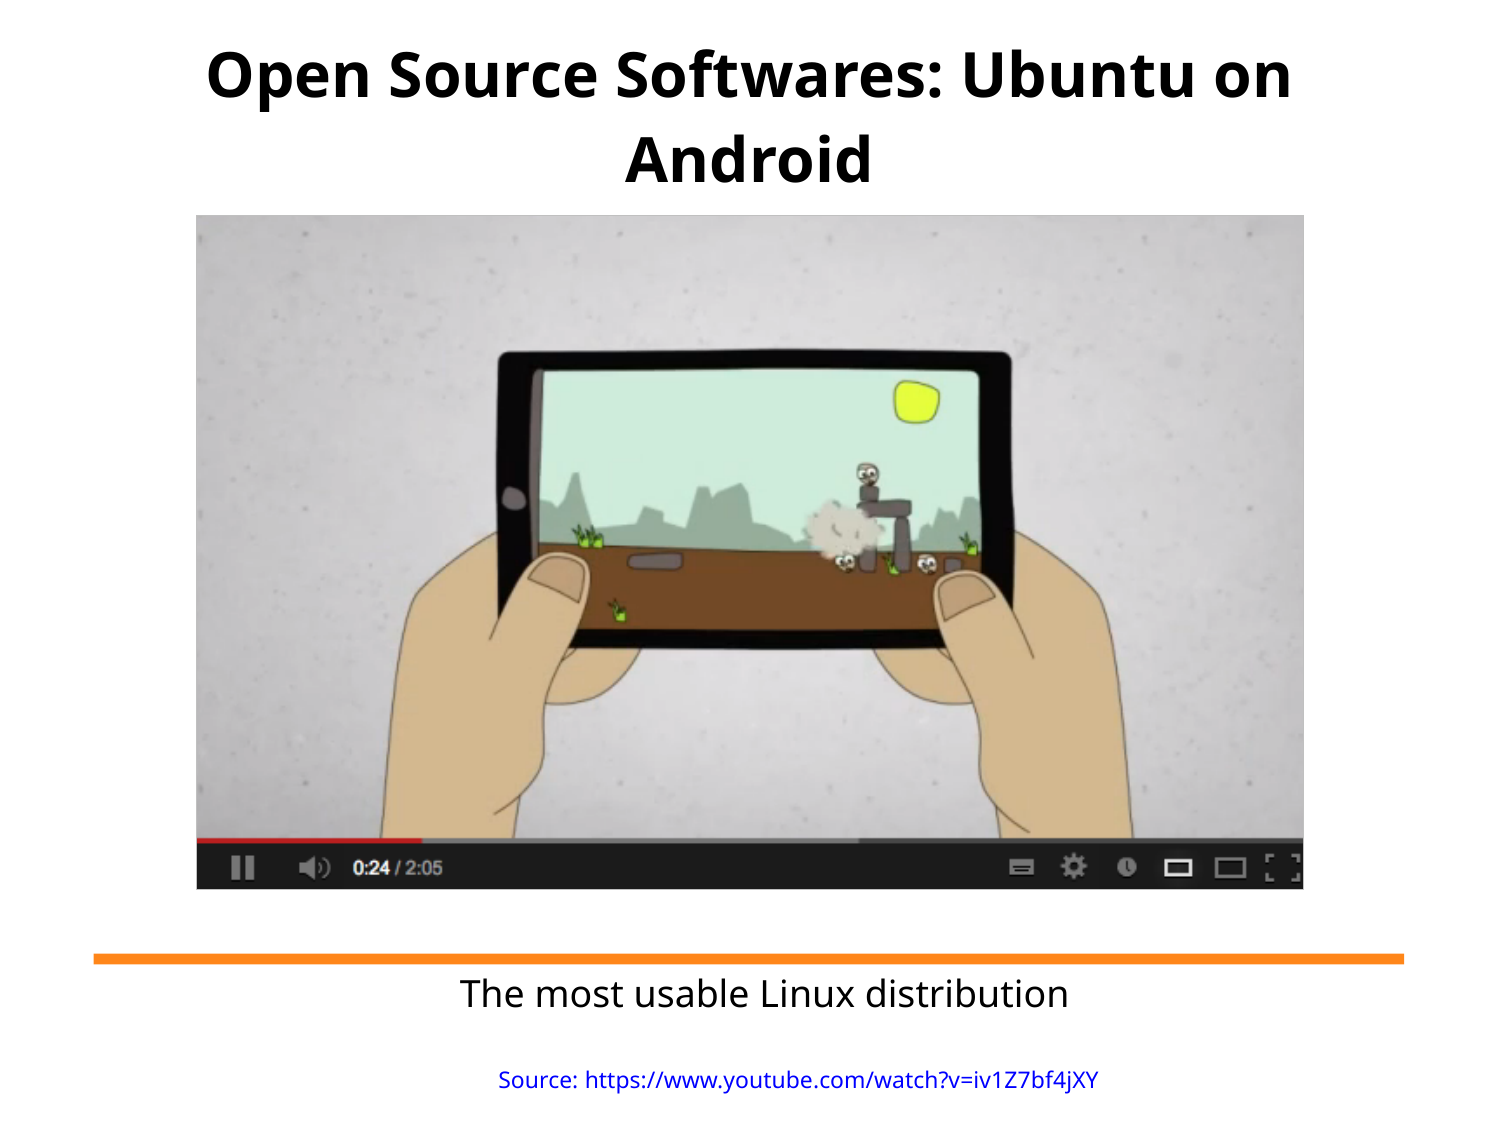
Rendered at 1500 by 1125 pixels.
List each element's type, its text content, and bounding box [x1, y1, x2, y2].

text_box Source: https://www.youtube.com/watch?v=iv1Z7bf4jXY [483, 1056, 1017, 1098]
picture [0, 0, 1500, 1125]
text_box The most usable Linux distribution [382, 960, 1148, 1020]
title Open Source Softwares: Ubuntu on Android [75, 44, 1426, 188]
